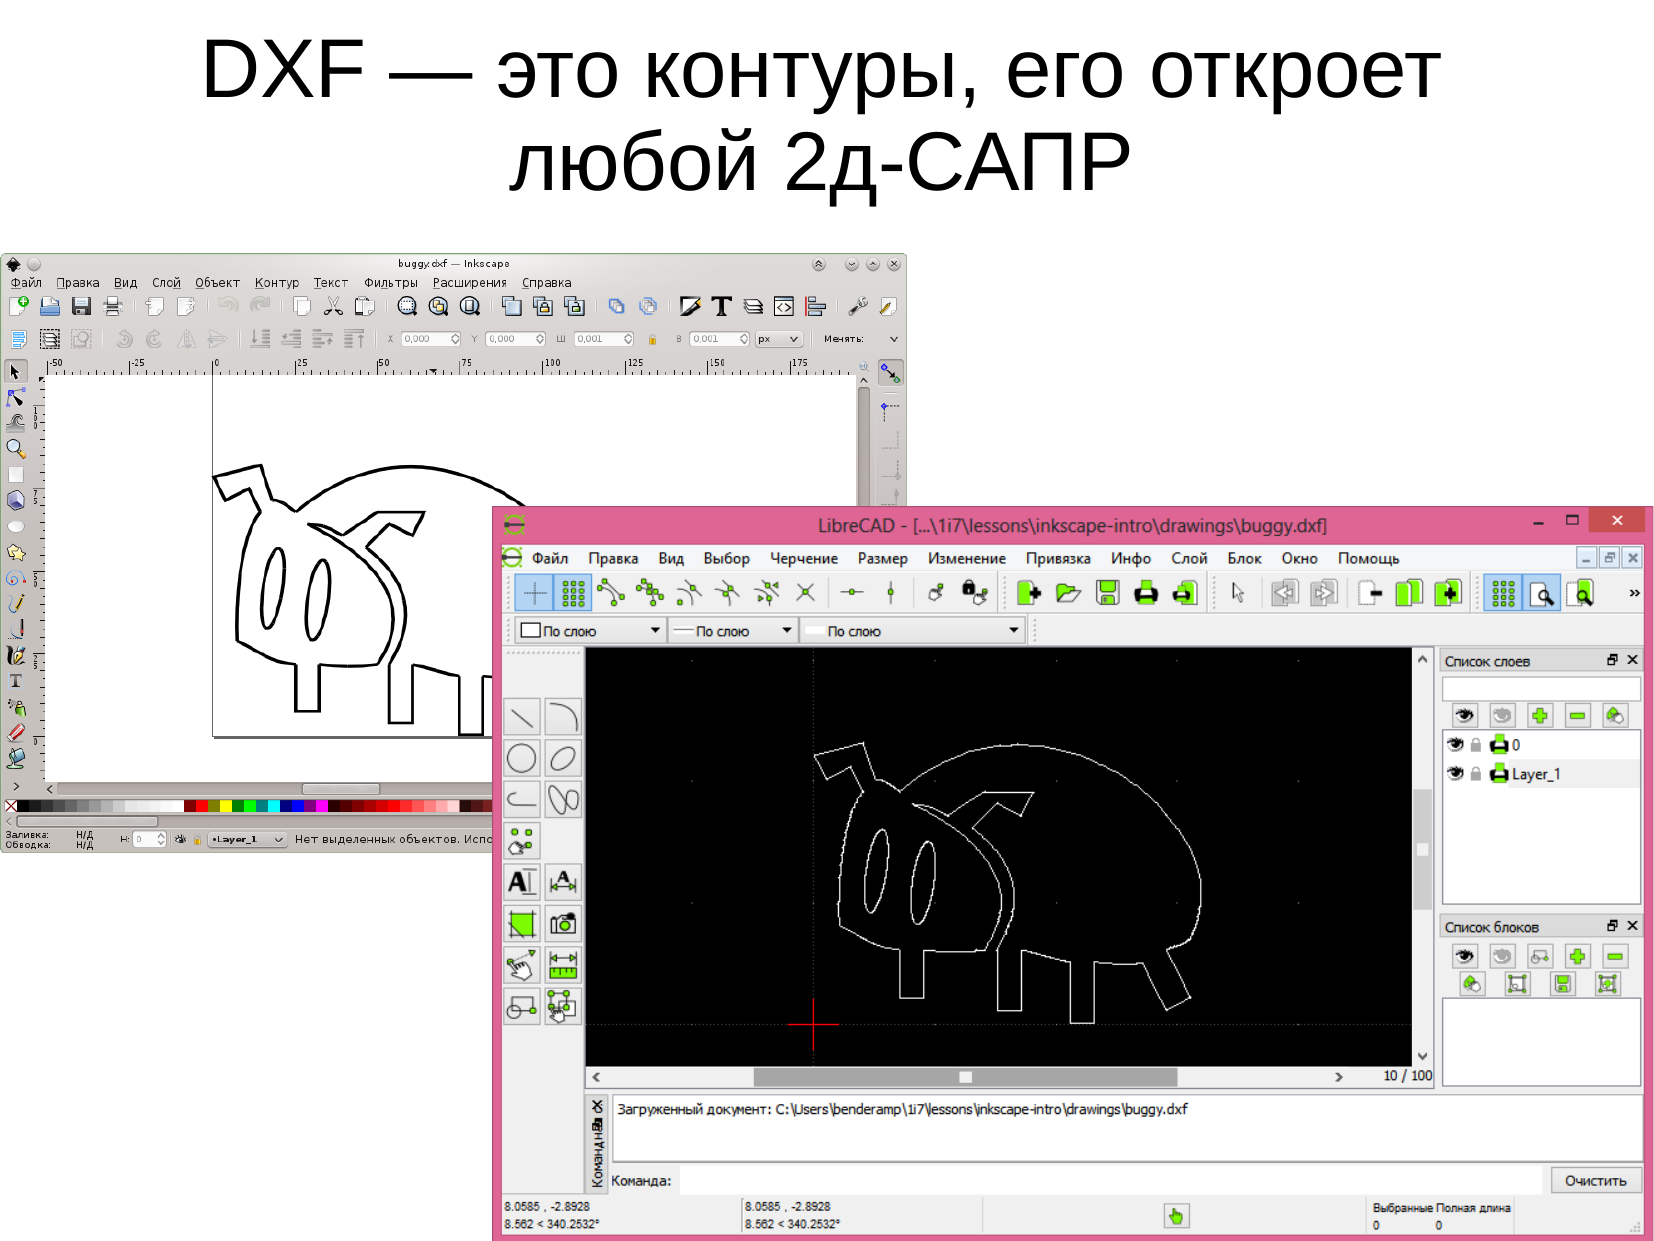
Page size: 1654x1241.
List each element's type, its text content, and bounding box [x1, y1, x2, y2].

picture [0, 253, 1654, 1241]
title DXF — это контуры, его откроет любой 2д-САПР [77, 22, 1566, 209]
